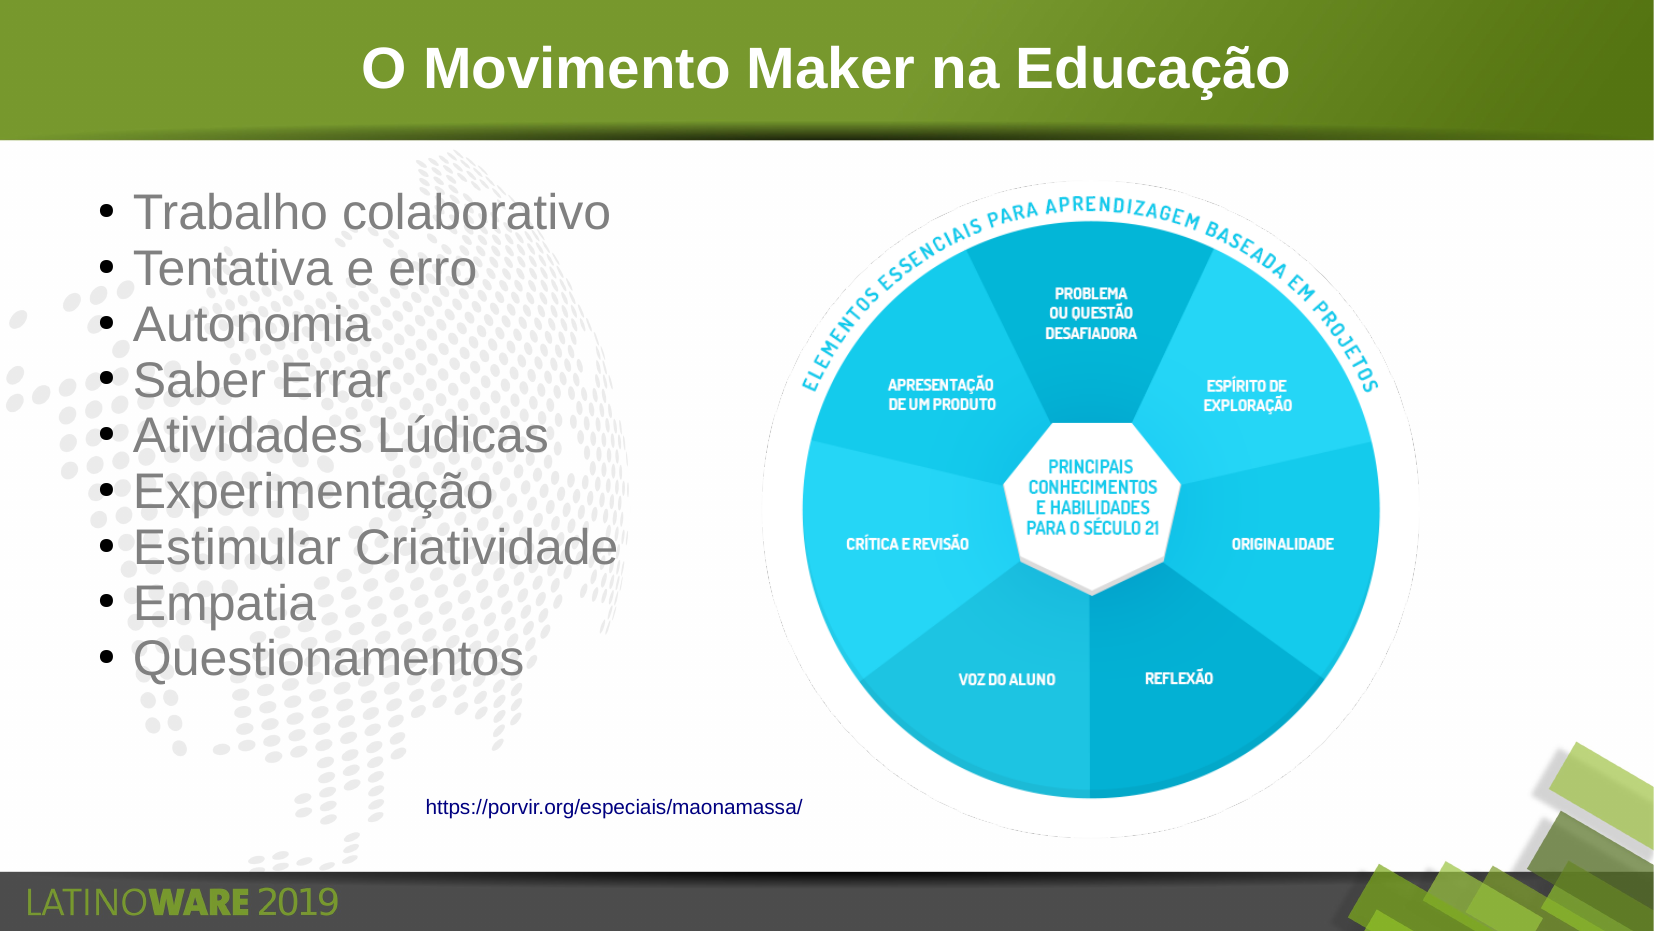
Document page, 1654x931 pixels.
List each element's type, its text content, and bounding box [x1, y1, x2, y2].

text_box O Movimento Maker na Educação [135, 8, 1518, 129]
text_box https://porvir.org/especiais/maonamassa/ [410, 788, 818, 827]
picture [0, 0, 1654, 931]
text_box Trabalho colaborativo Tentativa e erro Autonomia Saber Errar Atividades Lúdicas Experimentação Estimular Criatividade Empatia Questionamentos [82, 177, 1571, 815]
